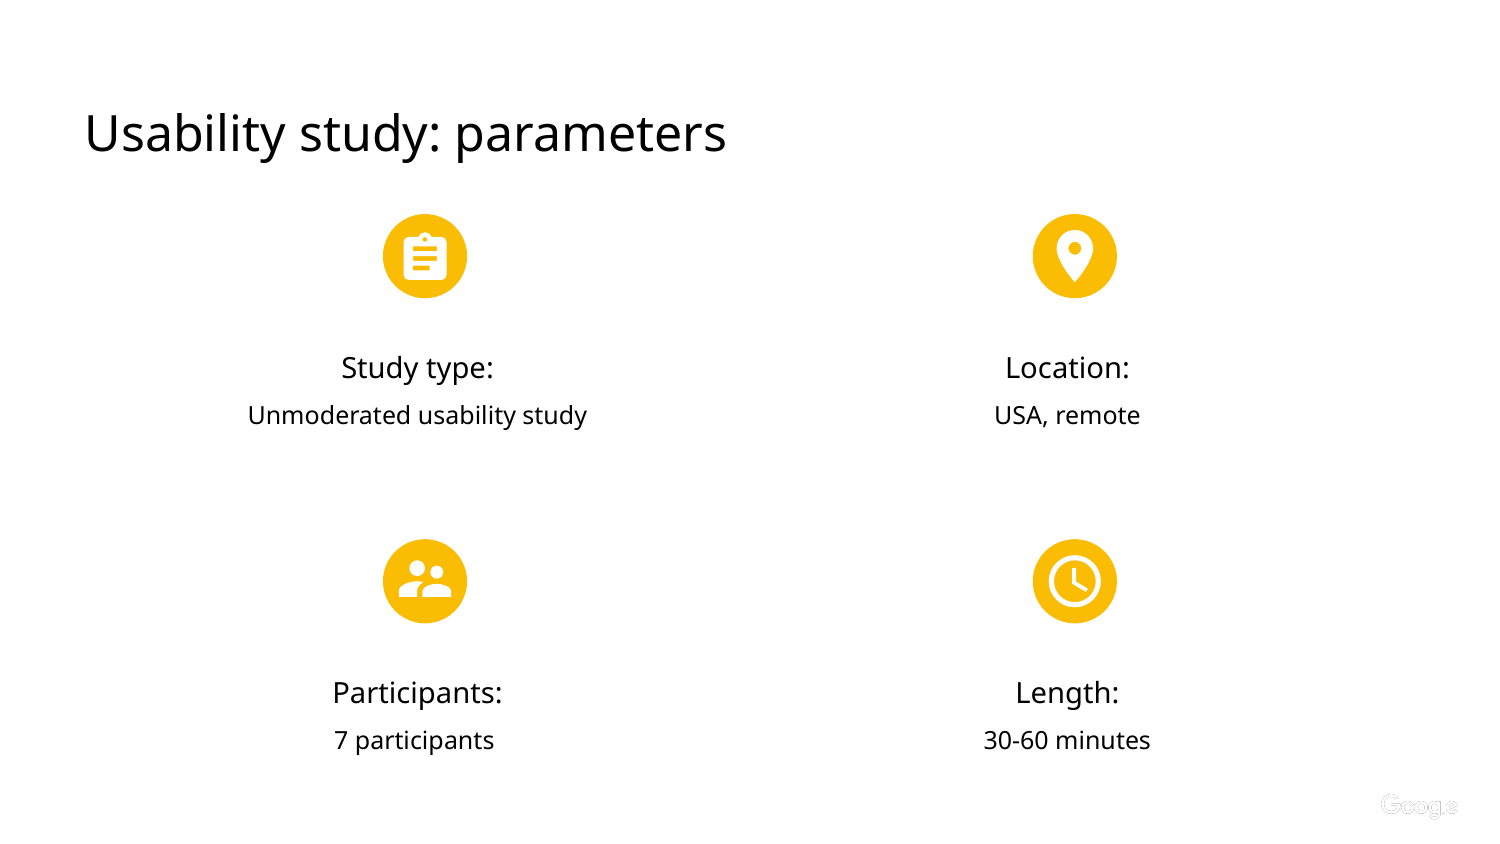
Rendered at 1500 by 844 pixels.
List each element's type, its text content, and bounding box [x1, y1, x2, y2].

text_box Usability study: parameters [84, 85, 1095, 177]
text_box Location: USA, remote [792, 316, 1358, 445]
text_box Participants: 7 participants [142, 642, 708, 770]
text_box [382, 214, 468, 299]
text_box Study type: Unmoderated usability study [142, 316, 708, 445]
text_box [382, 539, 468, 624]
text_box [1032, 214, 1117, 299]
text_box [1032, 539, 1117, 624]
picture [1381, 794, 1458, 820]
text_box Length: 30-60 minutes [792, 642, 1358, 770]
